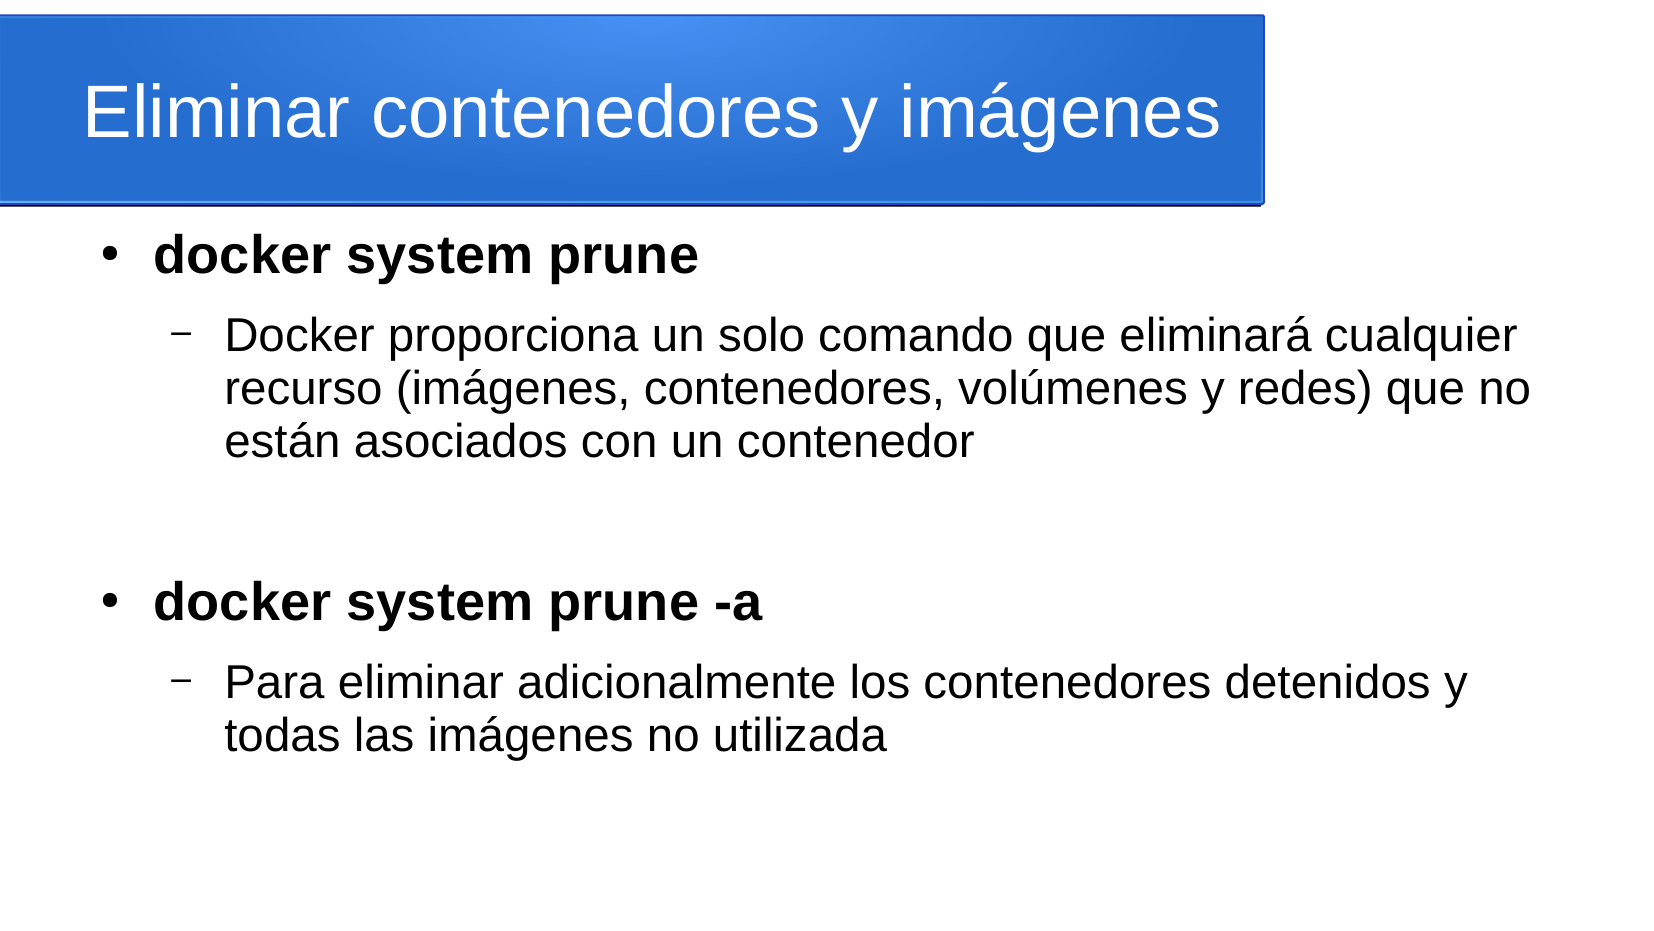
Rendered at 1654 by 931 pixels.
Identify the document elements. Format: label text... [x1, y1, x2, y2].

title Eliminar contenedores y imágenes [82, 35, 1235, 189]
list docker system prune Docker proporciona un solo comando que eliminará cualquier recurso (imágenes, contenedores, volúmenes y redes) que no están asociados con un contenedor docker system prune -a Para eliminar adicionalmente los contenedores detenidos y todas las imágenes no utilizada [82, 224, 1571, 764]
